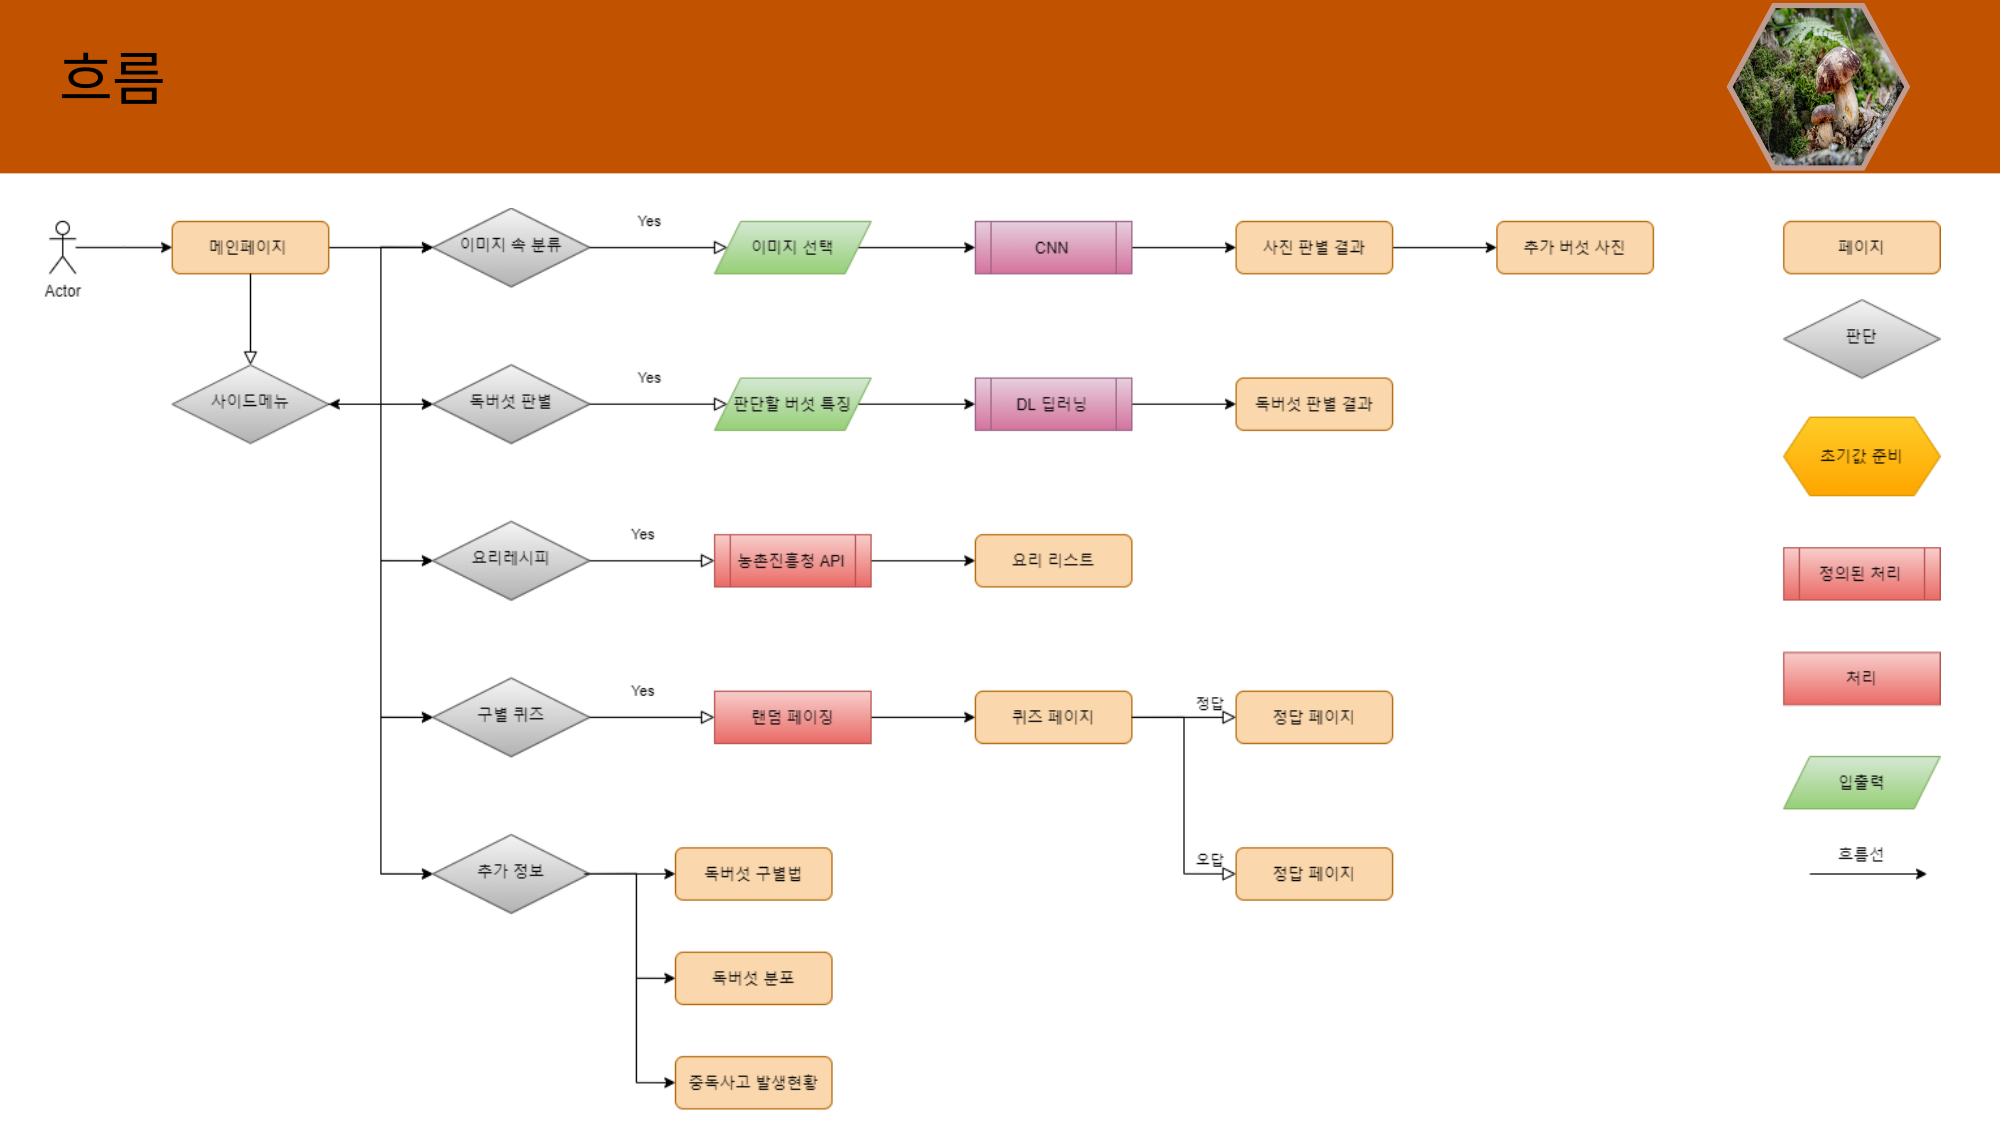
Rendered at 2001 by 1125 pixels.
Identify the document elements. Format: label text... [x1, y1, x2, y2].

picture [44, 208, 1941, 1111]
text_box [0, 0, 2000, 174]
text_box 흐름 [44, 35, 1063, 121]
